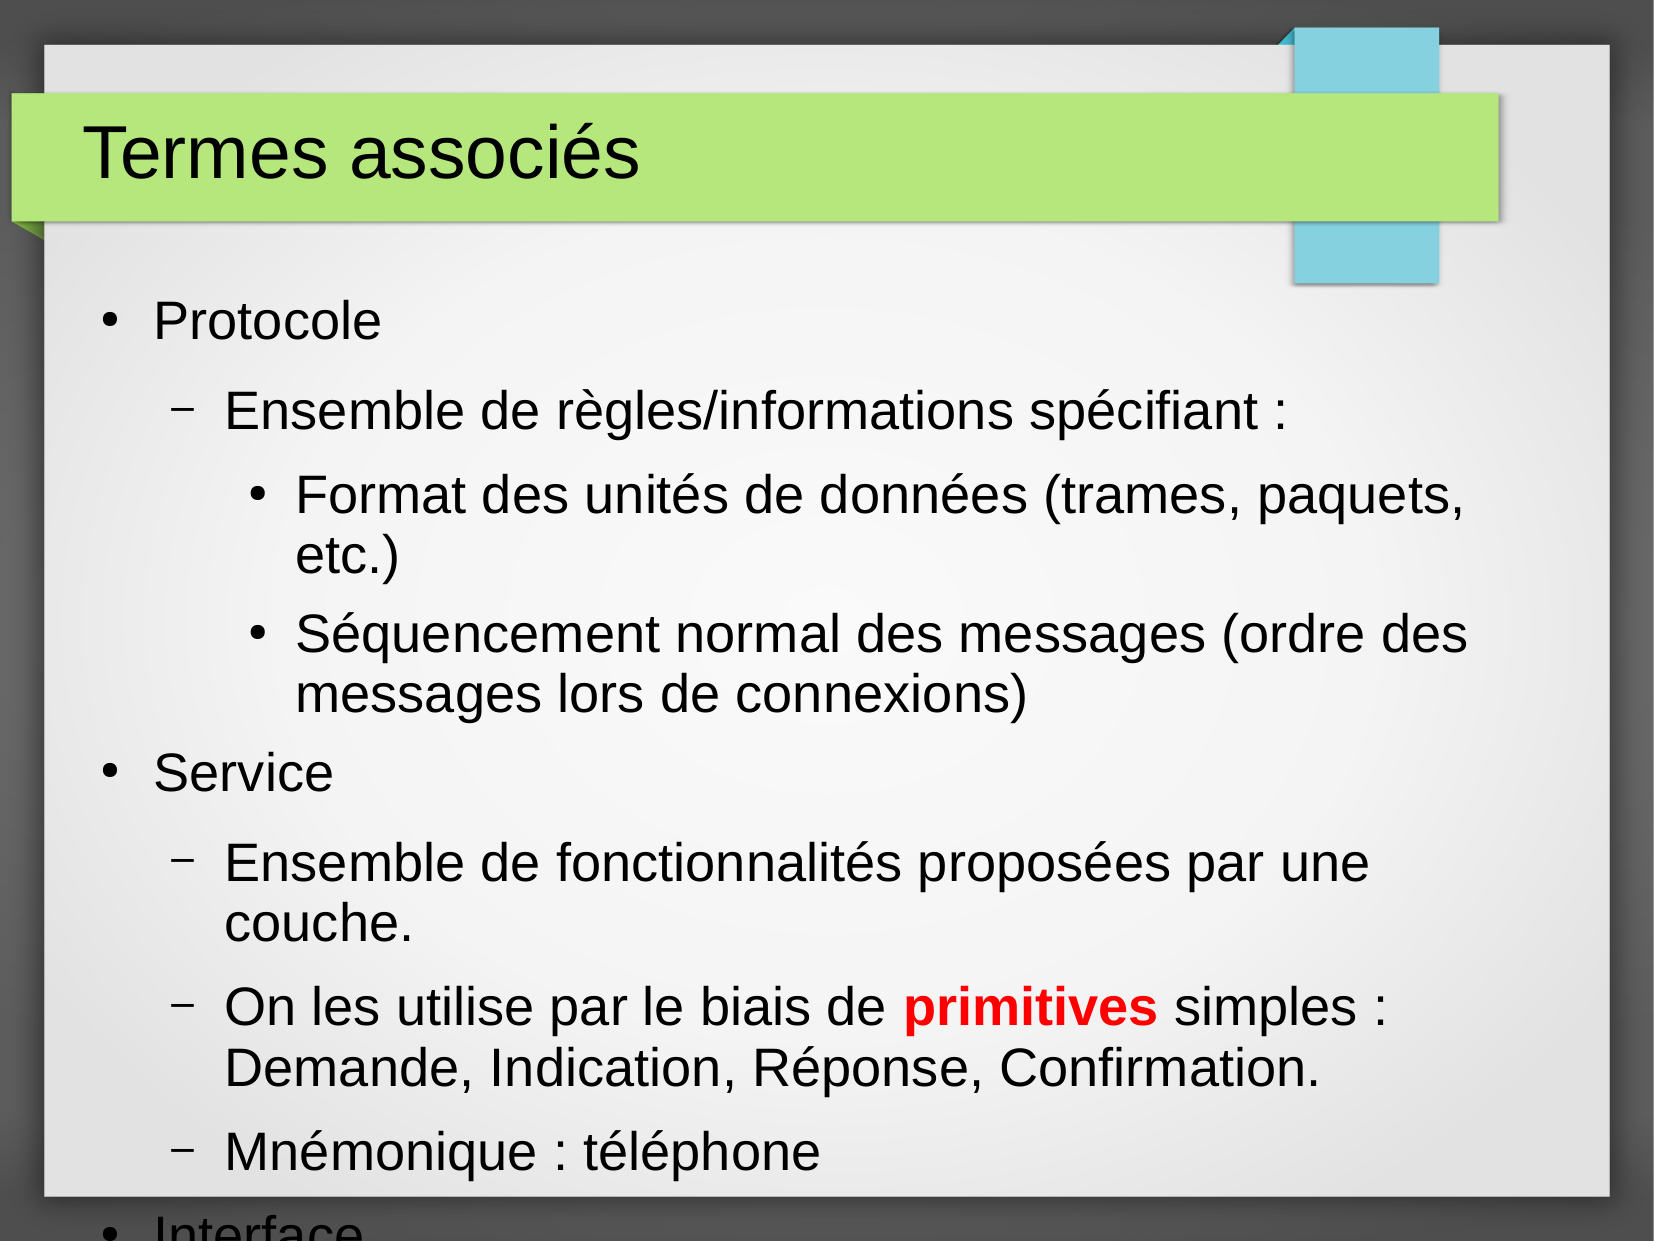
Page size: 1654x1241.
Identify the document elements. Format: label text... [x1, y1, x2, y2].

picture [0, 0, 1654, 1241]
list Protocole Ensemble de règles/informations spécifiant : Format des unités de données (trames, paquets, etc.) Séquencement normal des messages (ordre des messages lors de connexions) Service Ensemble de fonctionnalités proposées par une couche. On les utilise par le biais de primitives simples : Demande, Indication, Réponse, Confirmation. Mnémonique : téléphone Interface Moyen concret d'accéder au service (point d'accès) [82, 290, 1571, 1182]
picture [220, 1228, 236, 1237]
picture [341, 1228, 357, 1237]
title Termes associés [82, 49, 1571, 257]
picture [177, 1229, 190, 1241]
